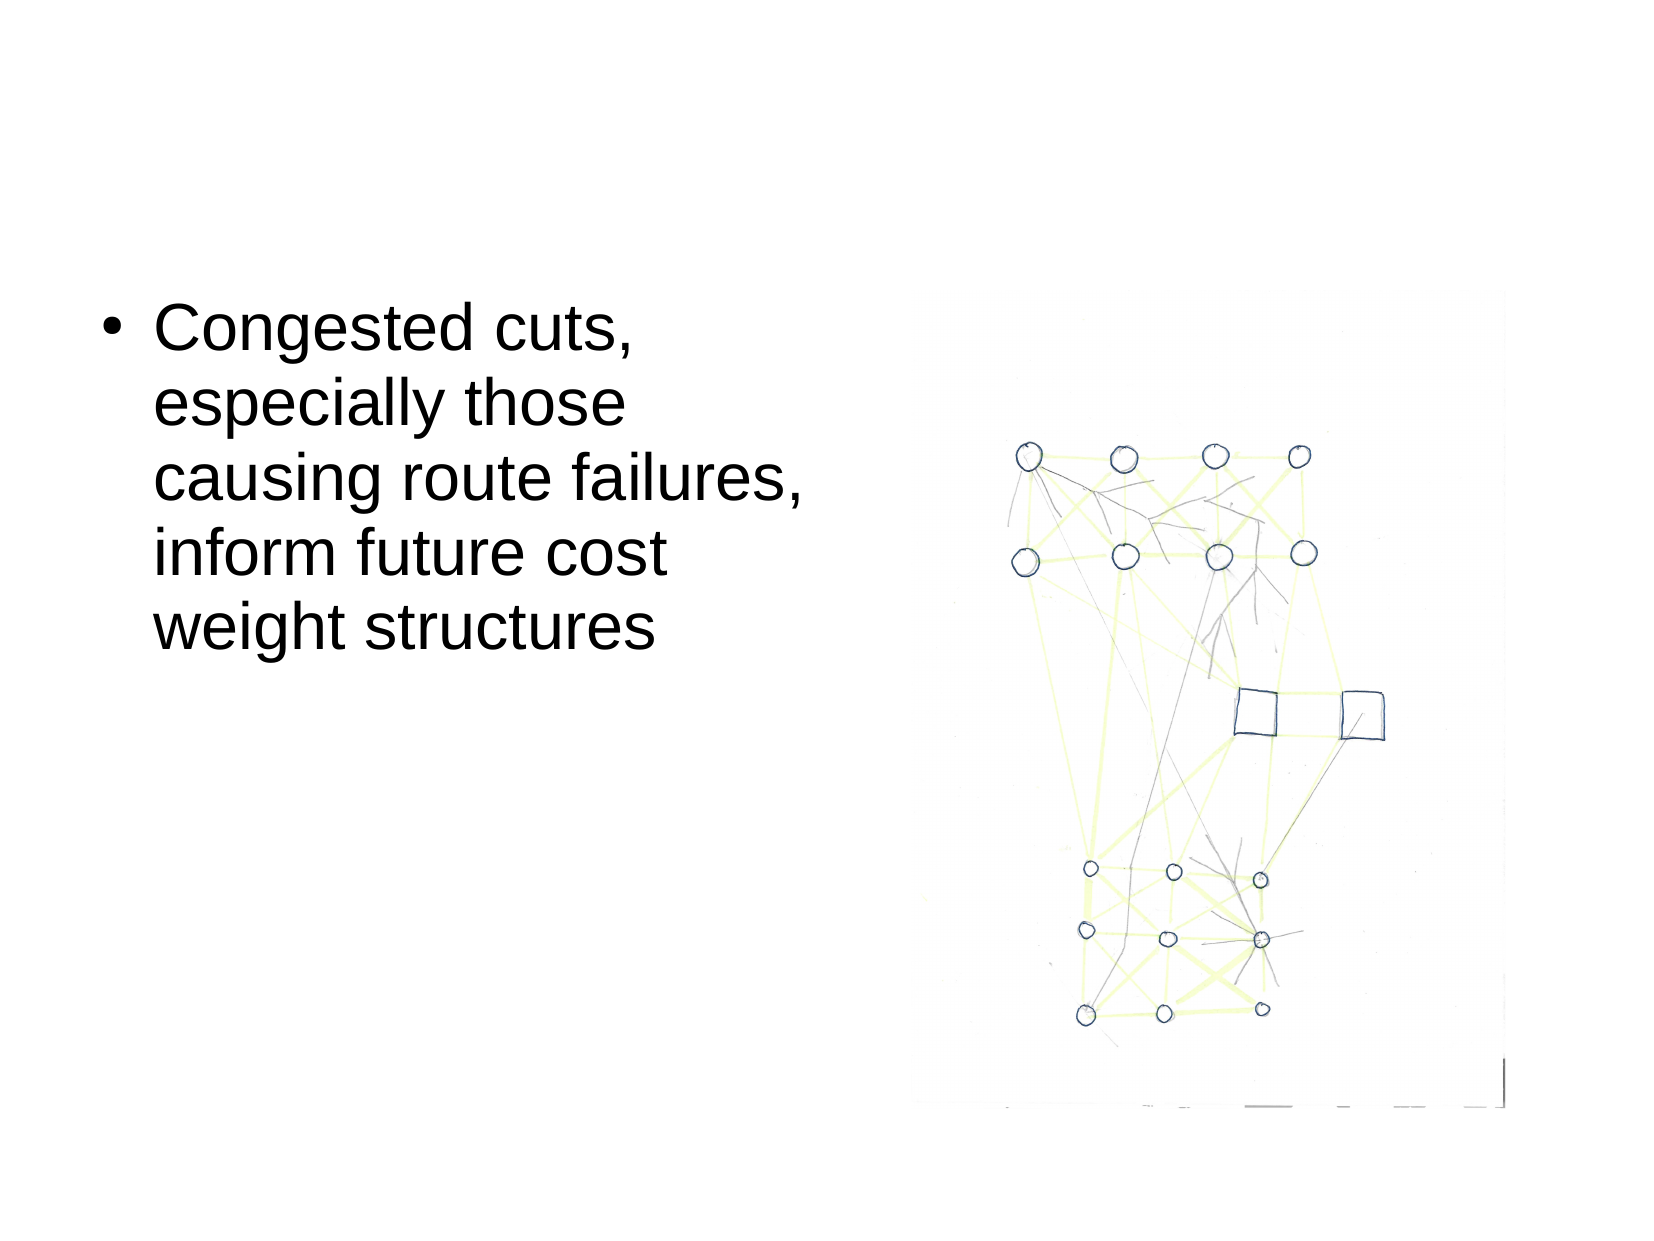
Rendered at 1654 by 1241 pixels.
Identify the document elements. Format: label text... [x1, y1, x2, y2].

picture [911, 290, 1506, 1109]
list Congested cuts, especially those causing route failures, inform future cost weight structures [82, 290, 809, 1109]
